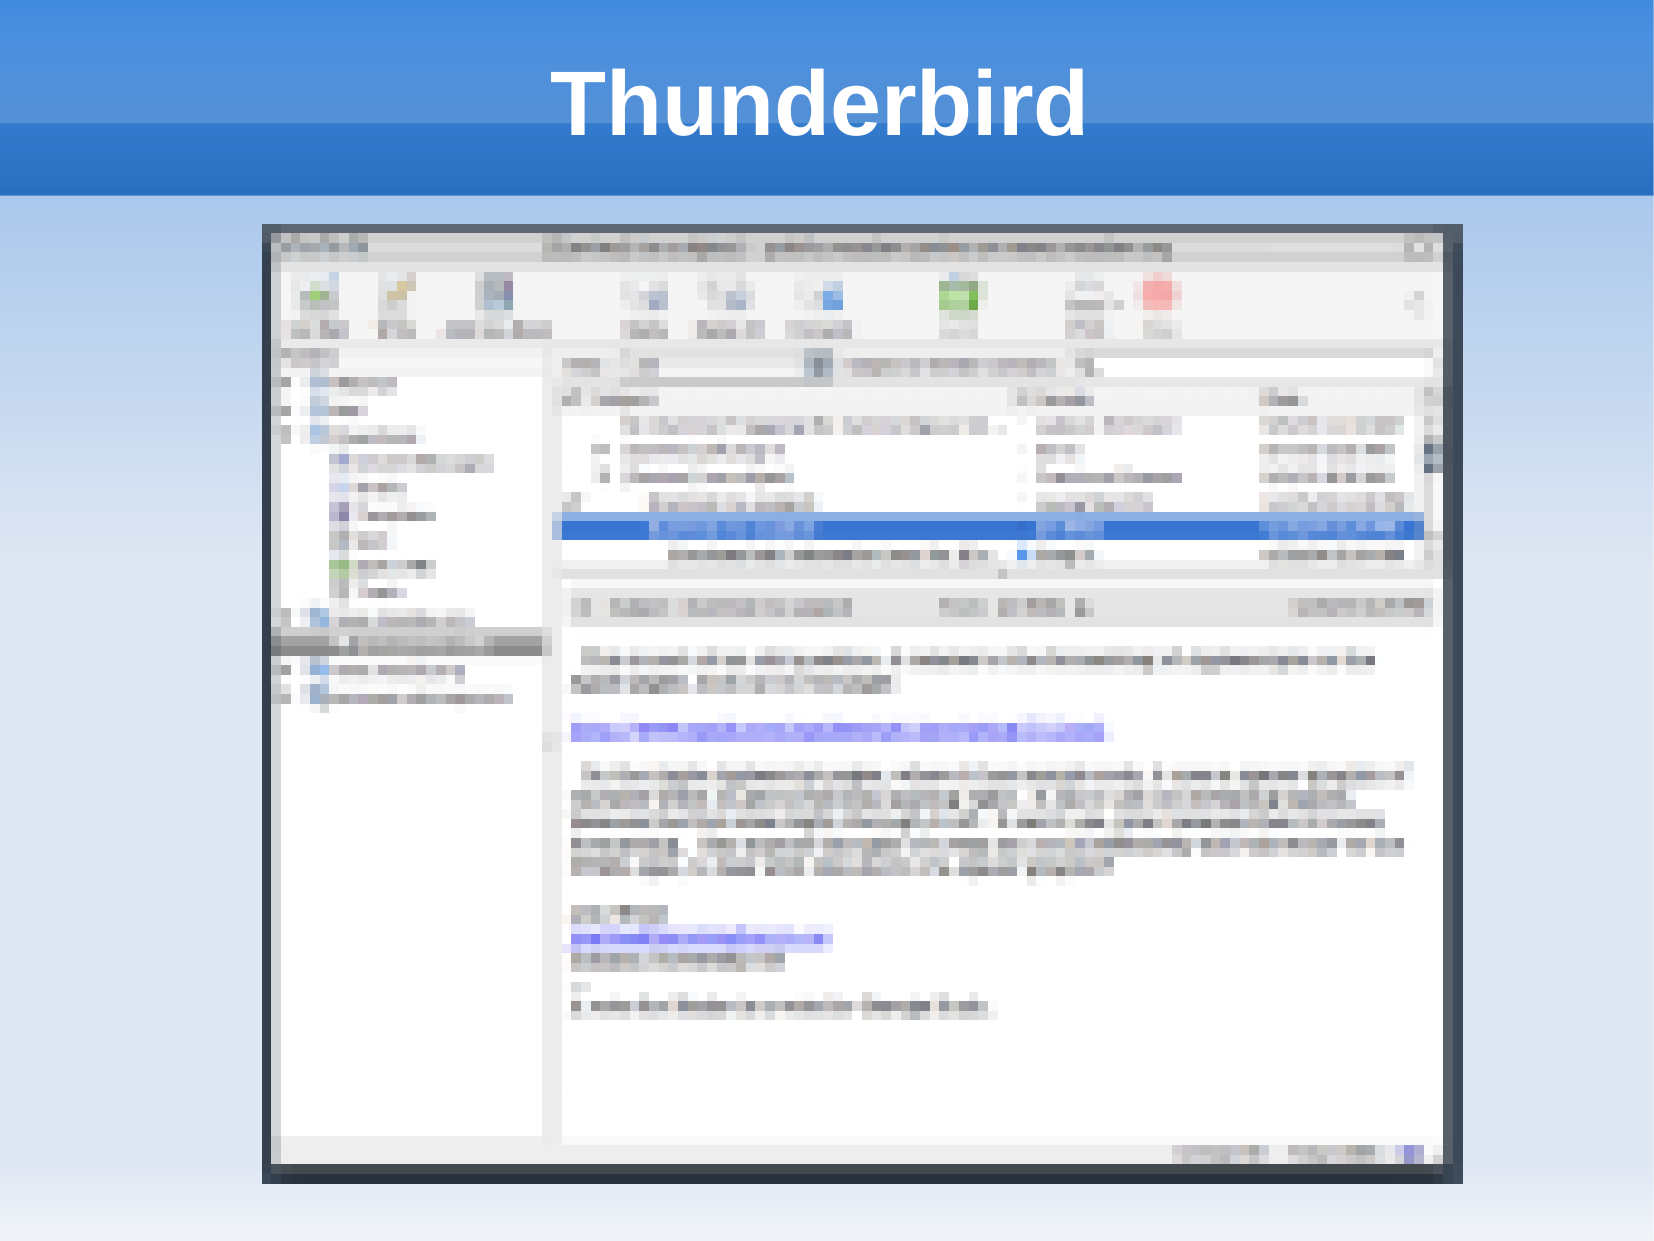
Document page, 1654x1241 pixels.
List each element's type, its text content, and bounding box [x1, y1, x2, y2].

picture [0, 0, 1654, 1241]
title Thunderbird [76, 7, 1565, 200]
